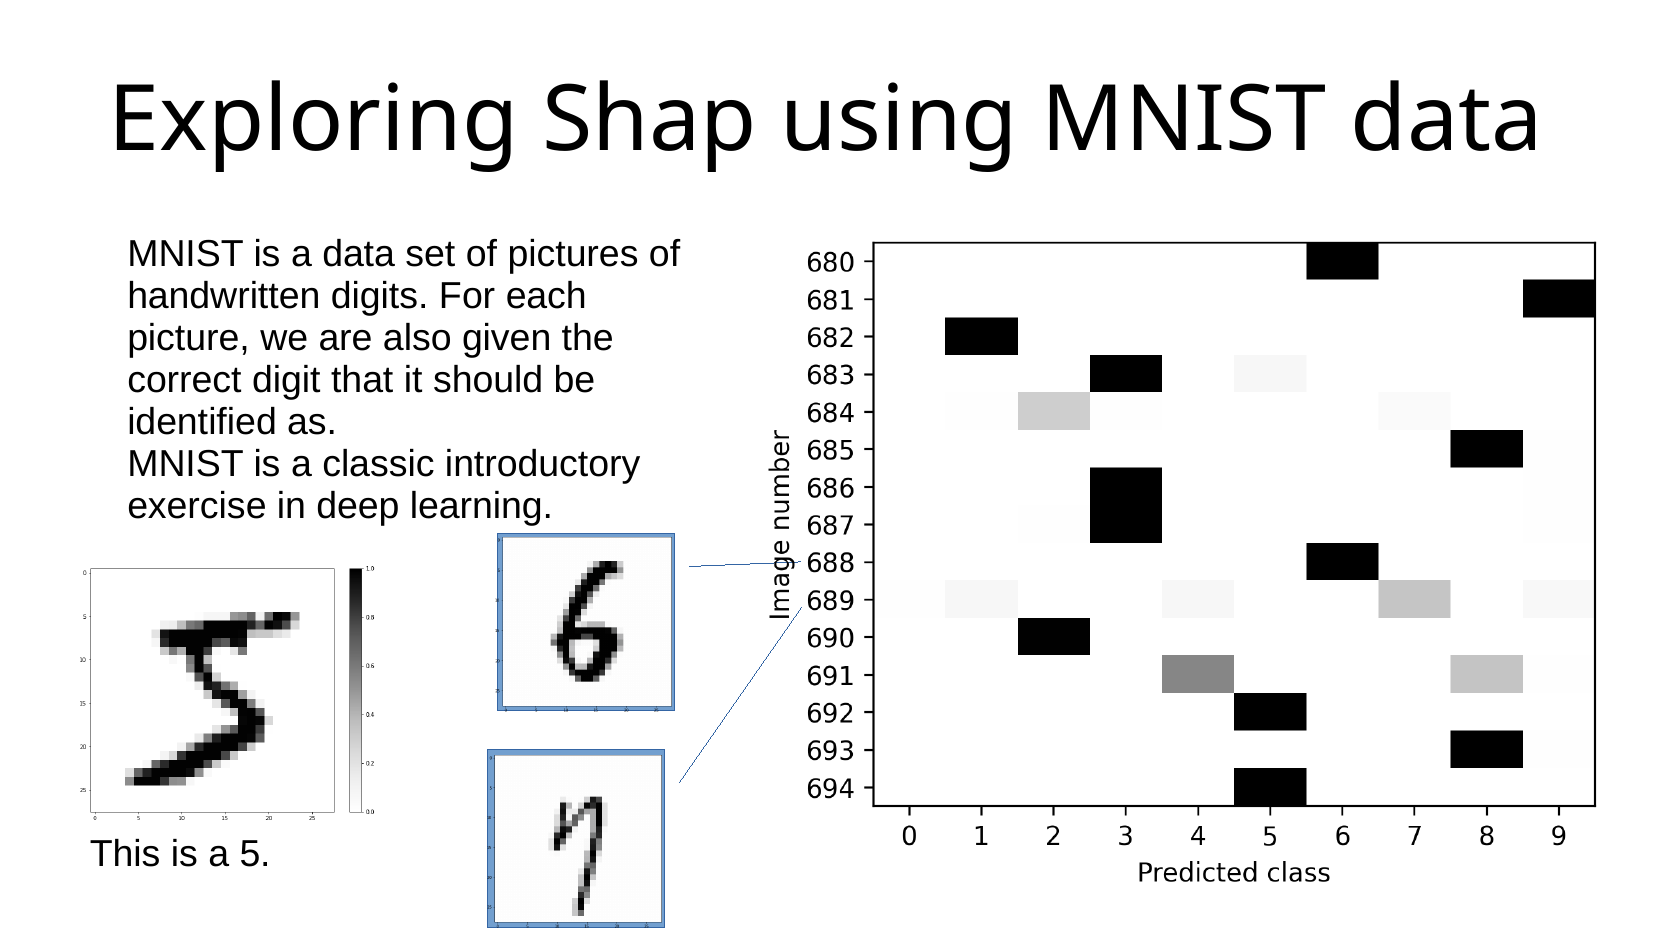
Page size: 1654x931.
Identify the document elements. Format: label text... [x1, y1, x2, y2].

picture [484, 752, 664, 931]
text_box [689, 563, 750, 567]
picture [75, 562, 378, 826]
title Exploring Shap using MNIST data [82, 37, 1571, 193]
text_box [679, 681, 750, 783]
picture [492, 534, 674, 715]
picture [750, 224, 1613, 905]
text_box This is a 5. [75, 825, 338, 882]
text_box MNIST is a data set of pictures of handwritten digits. For each picture, we are also given the correct digit that it should be identified as. MNIST is a classic introductory exercise in deep learning. [112, 225, 713, 534]
